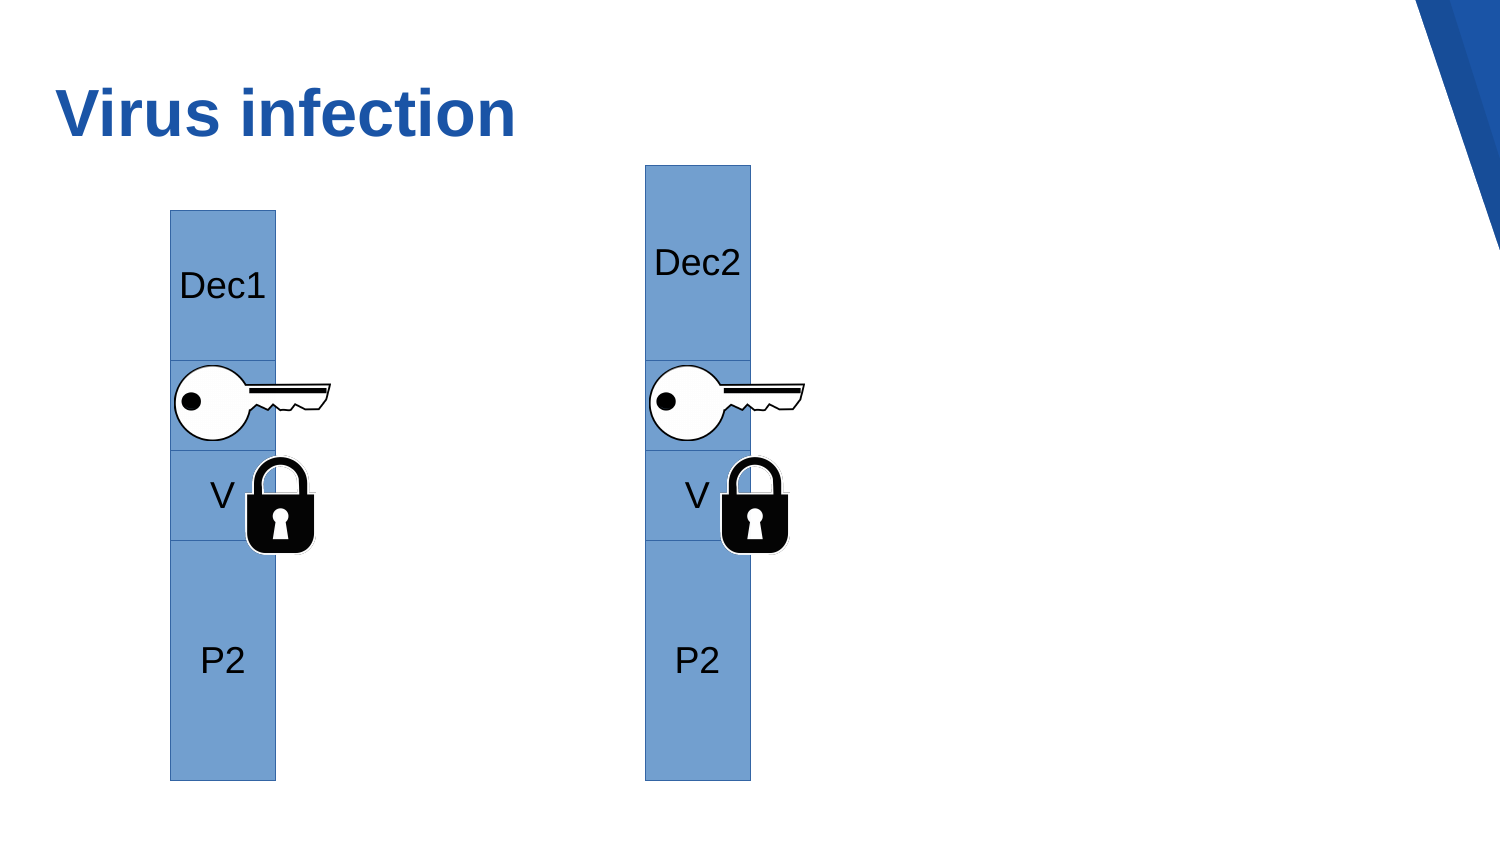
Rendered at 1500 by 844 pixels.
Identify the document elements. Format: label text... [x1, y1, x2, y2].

text_box [645, 360, 751, 451]
text_box V [645, 451, 751, 541]
text_box Dec1 [170, 210, 276, 360]
picture [720, 455, 790, 556]
text_box [170, 360, 276, 451]
picture [245, 455, 316, 556]
picture [649, 365, 805, 441]
text_box Dec2 [645, 165, 751, 360]
title Virus infection [40, 97, 1231, 166]
picture [174, 365, 331, 441]
text_box P2 [645, 541, 751, 781]
text_box V [170, 451, 276, 541]
text_box P2 [170, 541, 276, 781]
